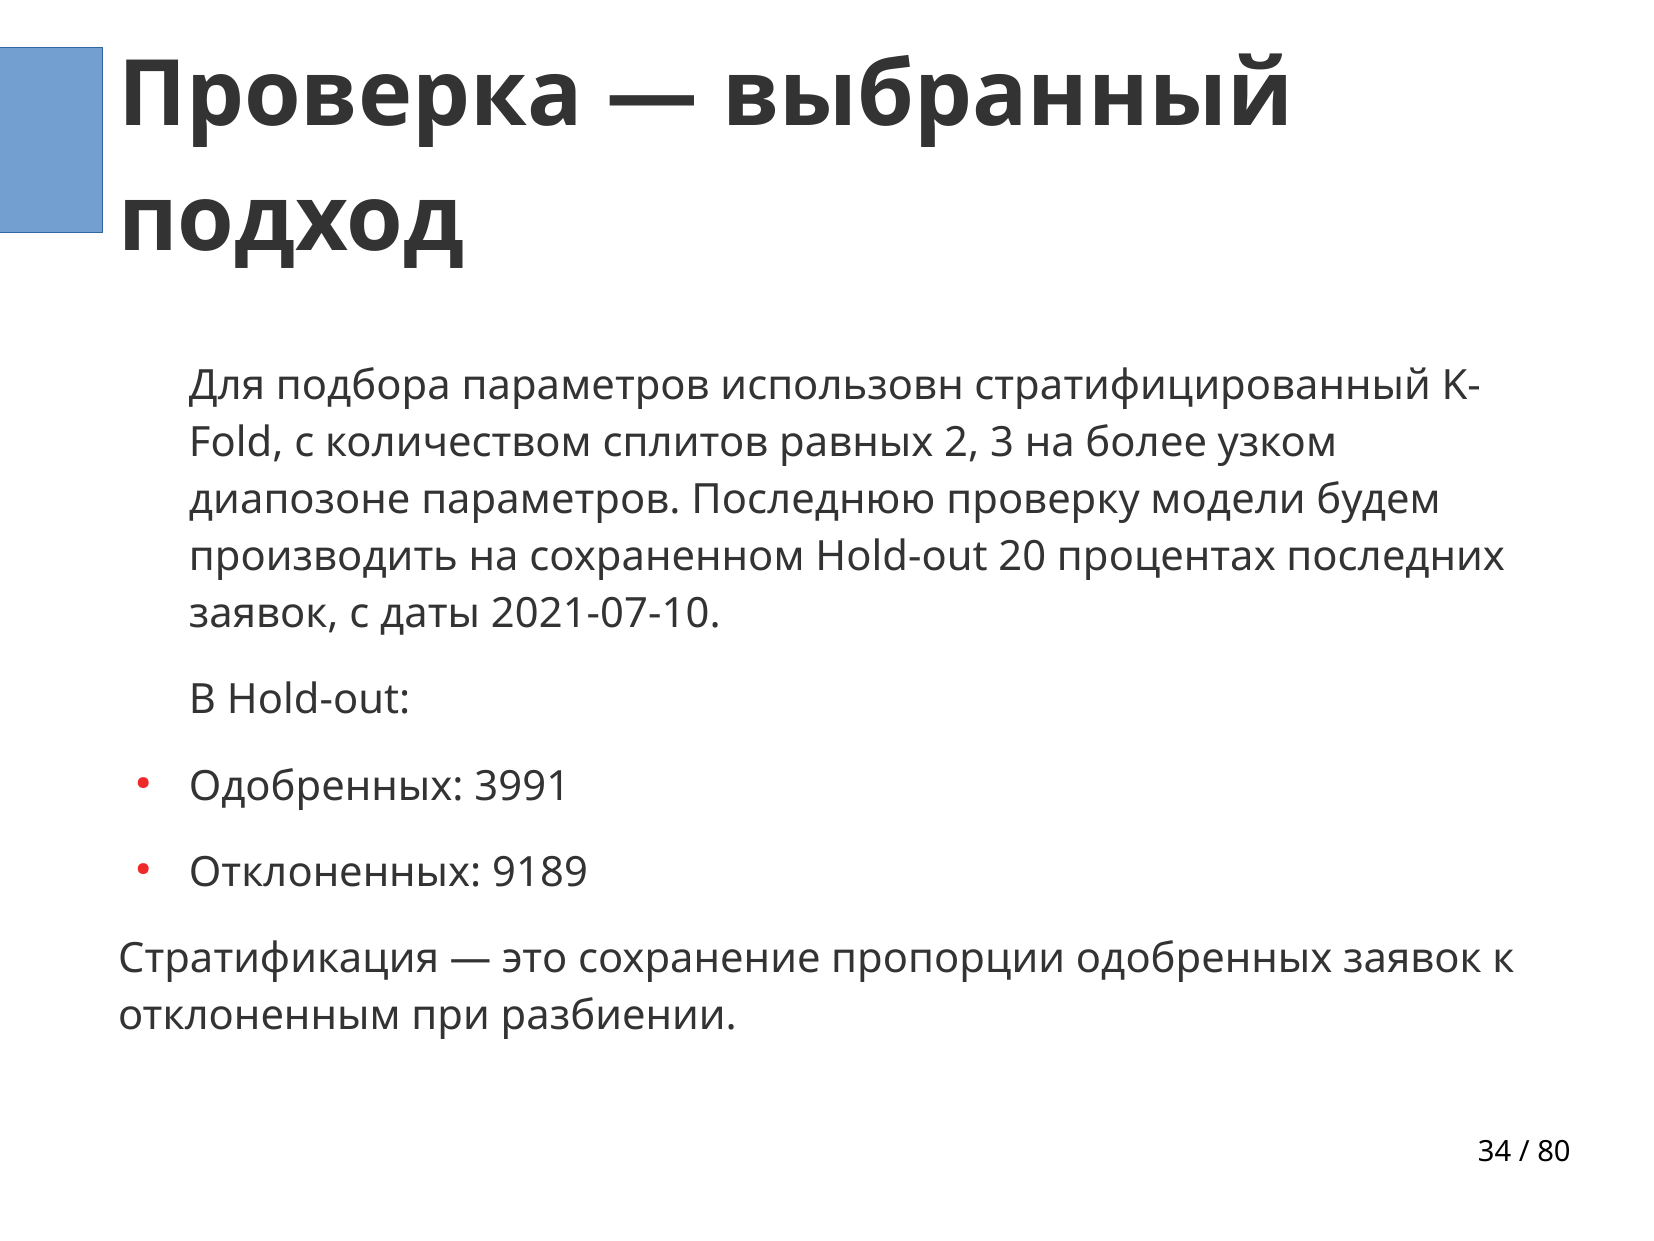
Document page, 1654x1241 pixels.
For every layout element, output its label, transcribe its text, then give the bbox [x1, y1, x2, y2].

text_box [0, 47, 103, 233]
list Для подбора параметров использовн стратифицированный K-Fold, с количеством сплитов равных 2, 3 на более узком диапозоне параметров. Последнюю проверку модели будем производить на сохраненном Hold-out 20 процентах последних заявок, с даты 2021-07-10. В Hold-out: Одобренных: 3991 Отклоненных: 9189​ Стратификация — это сохранение пропорции одобренных заявок к отклоненным при разбиении. [118, 354, 1536, 1074]
title Проверка — выбранный подход [118, 27, 1571, 278]
